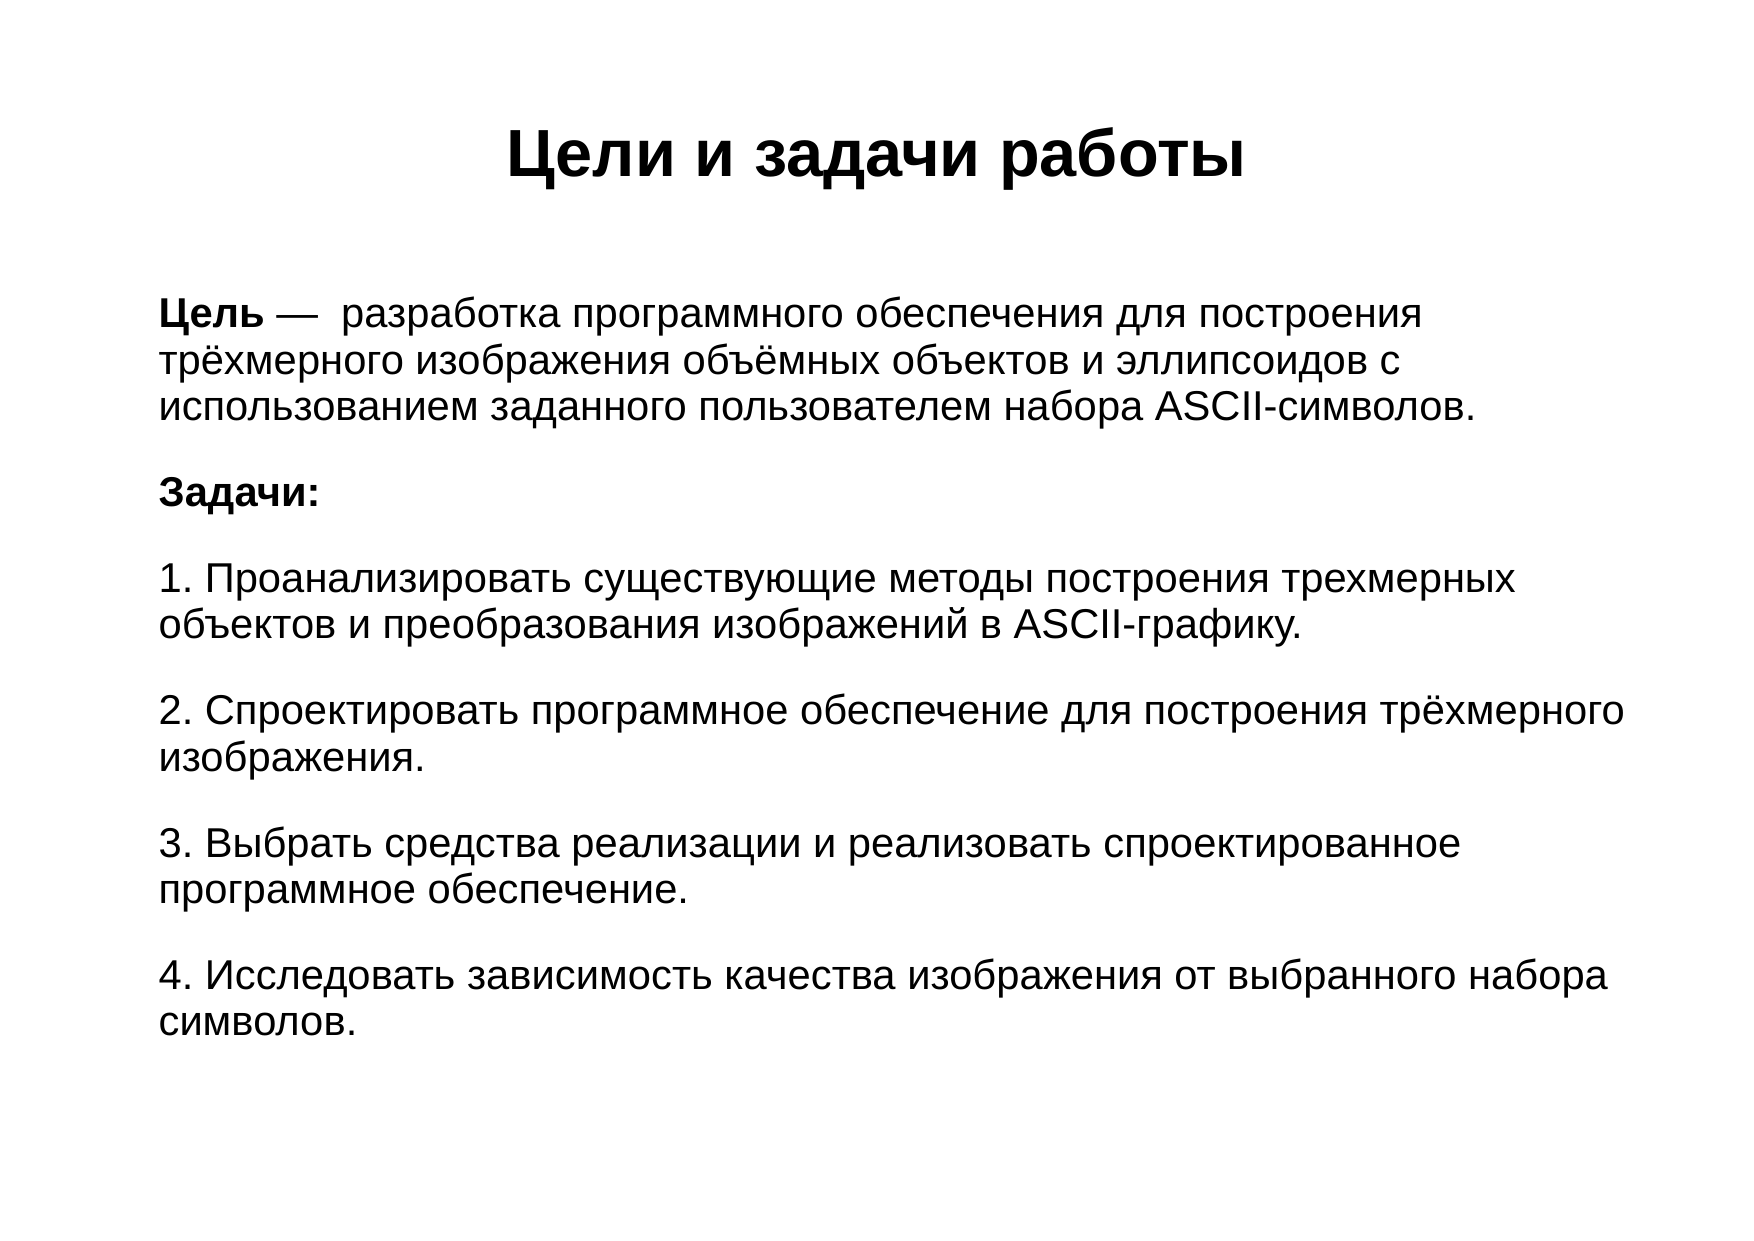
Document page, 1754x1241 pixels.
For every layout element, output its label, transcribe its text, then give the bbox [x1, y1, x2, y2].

list Цель — разработка программного обеспечения для построения трёхмерного изображения объёмных объектов и эллипсоидов с использованием заданного пользователем набора ASCII-символов. Задачи: 1. Проанализировать существующие методы построения трехмерных объектов и преобразования изображений в ASCII-графику. 2. Спроектировать программное обеспечение для построения трёхмерного изображения. 3. Выбрать средства реализации и реализовать спроектированное программное обеспечение. 4. Исследовать зависимость качества изображения от выбранного набора символов. [87, 290, 1667, 1103]
title Цели и задачи работы [87, 49, 1667, 257]
